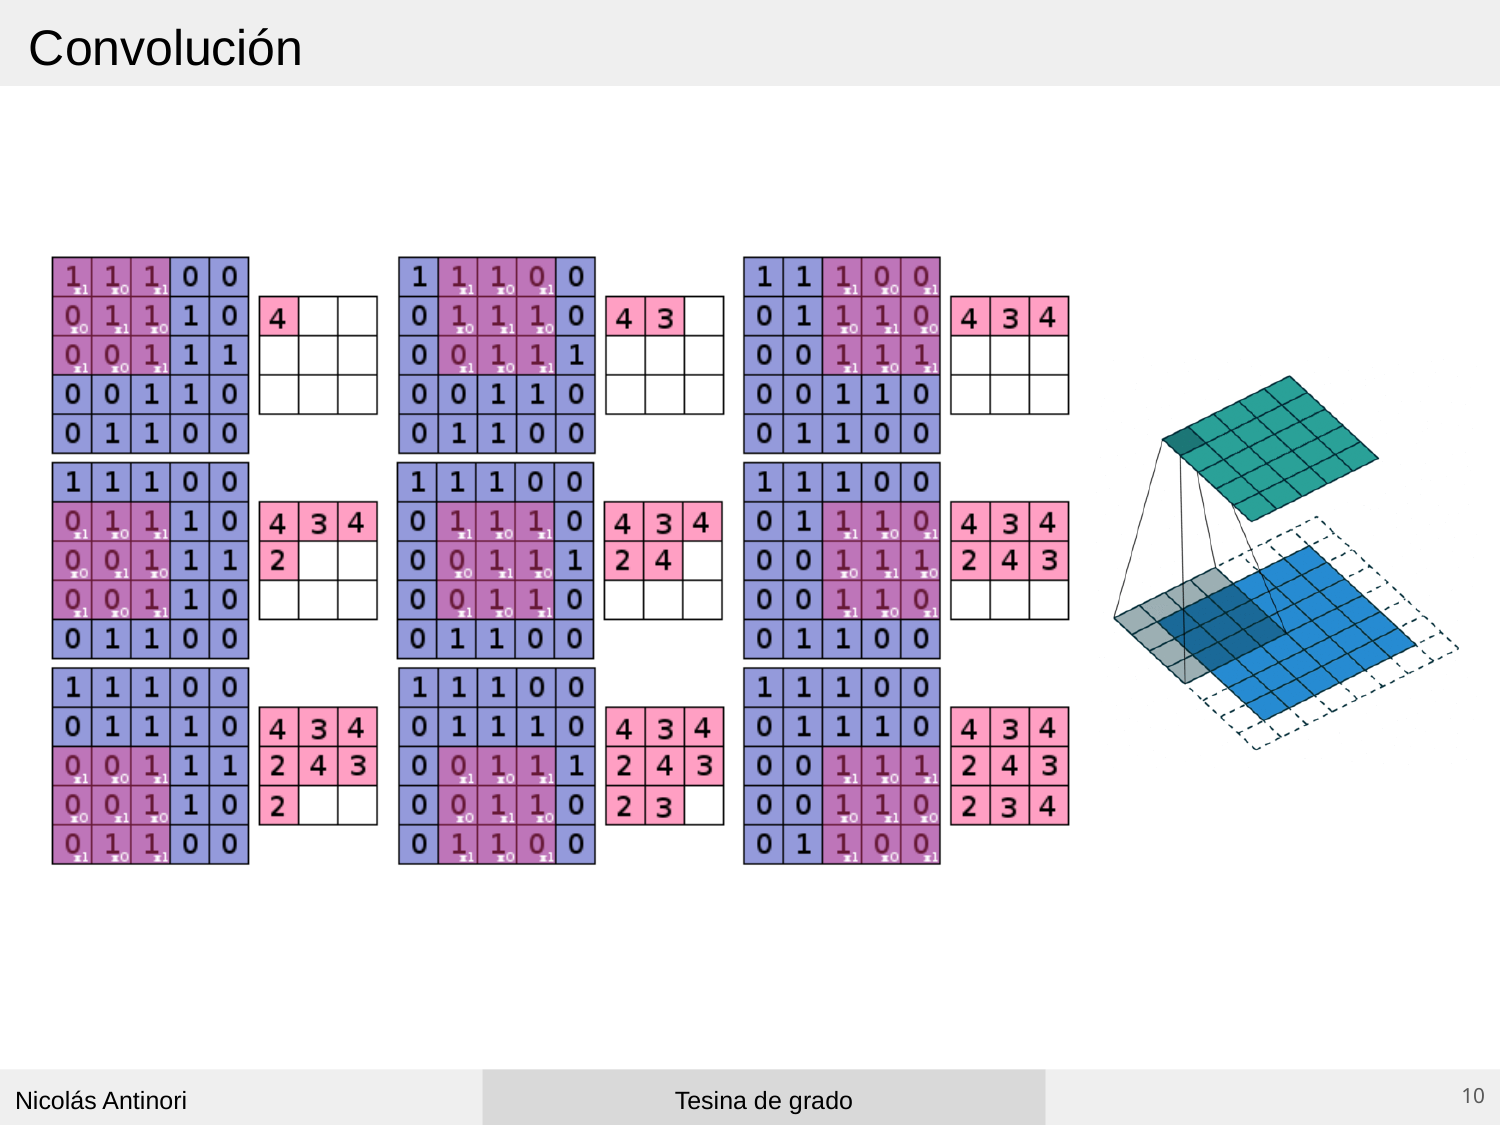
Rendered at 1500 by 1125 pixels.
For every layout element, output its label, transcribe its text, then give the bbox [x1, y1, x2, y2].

slide_number <number> [1046, 1069, 1500, 1125]
picture [1095, 357, 1477, 768]
text_box Convolución [0, 0, 1500, 86]
picture [41, 249, 1090, 876]
text_box Nicolás Antinori [0, 1069, 482, 1125]
text_box Tesina de grado [482, 1069, 1046, 1125]
